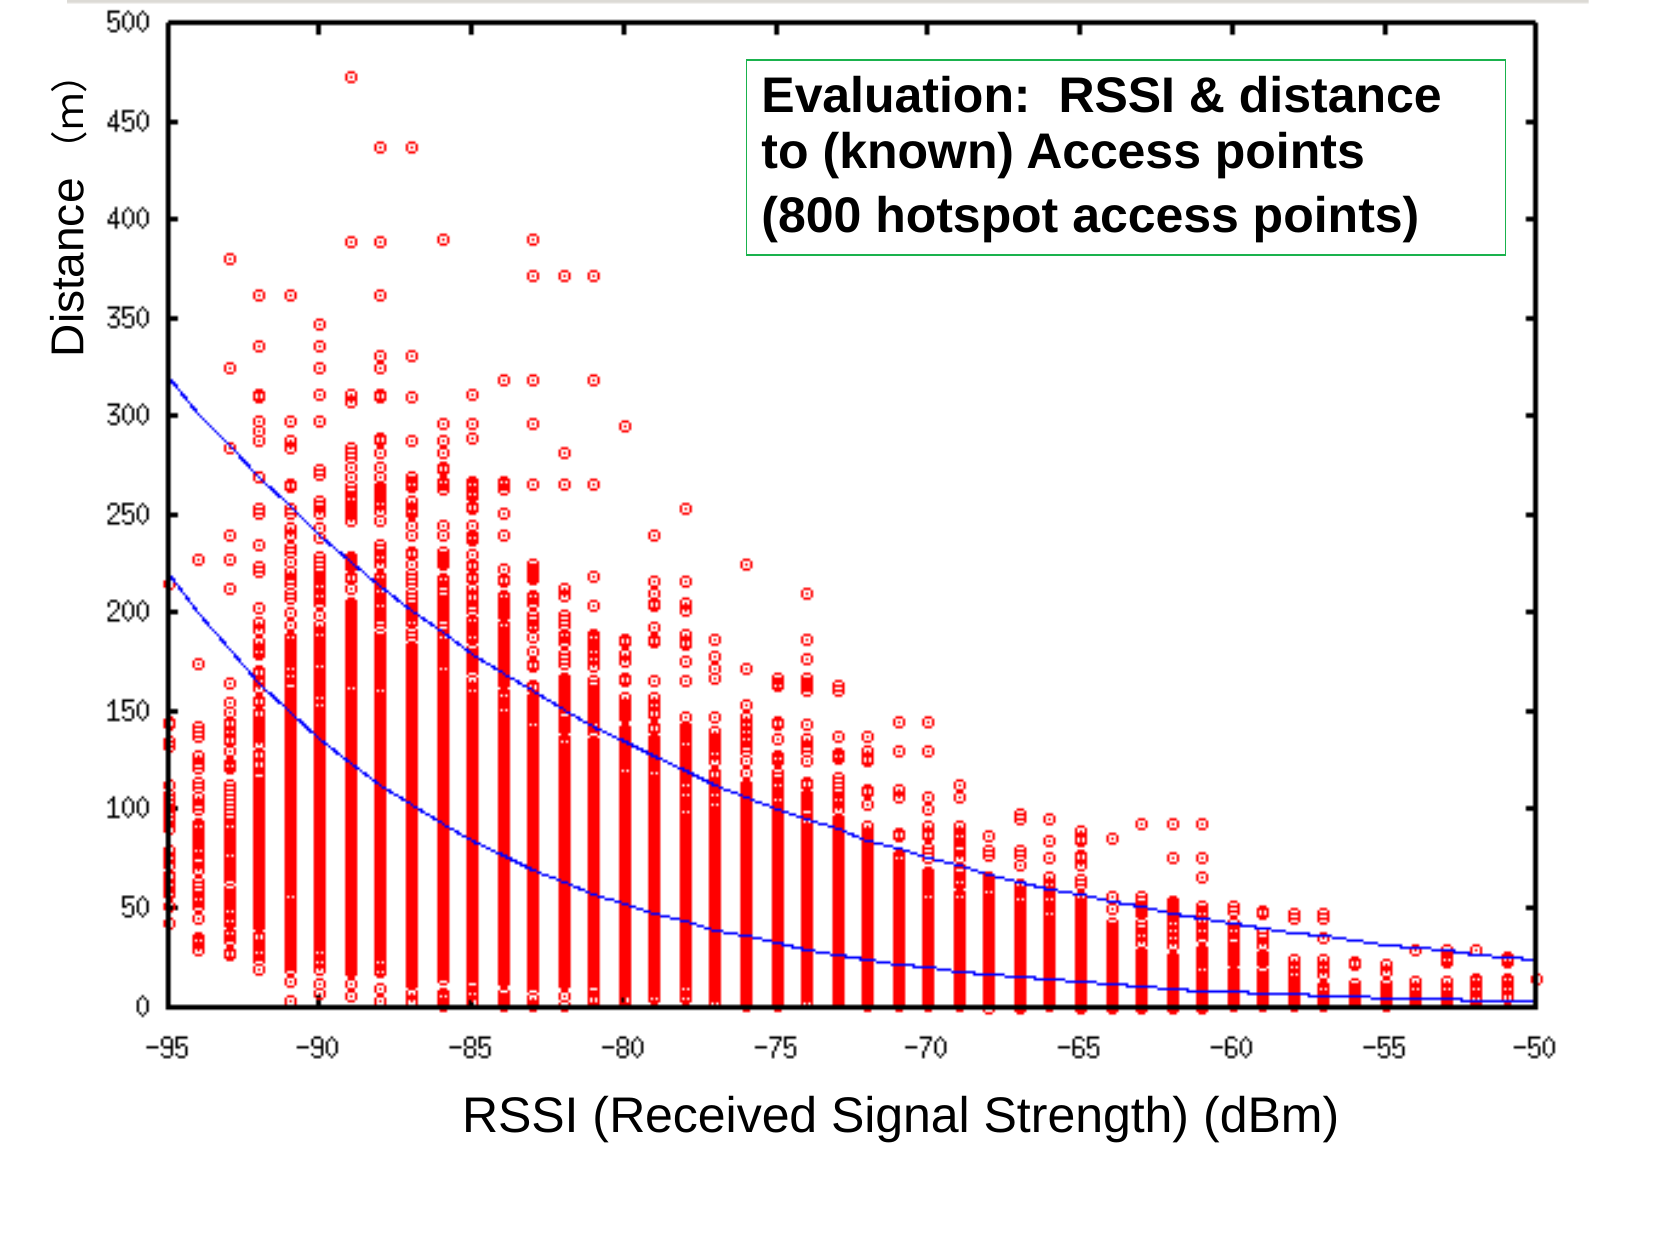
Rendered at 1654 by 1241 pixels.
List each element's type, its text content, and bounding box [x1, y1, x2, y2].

text_box Distance（ｍ） [33, 40, 103, 373]
text_box RSSI (Received Signal Strength) (dBm)‏ [447, 1071, 1355, 1156]
picture [67, 0, 1589, 1082]
text_box Evaluation: RSSI & distance to (known) Access points (800 hotspot access points)‏ [746, 59, 1506, 256]
